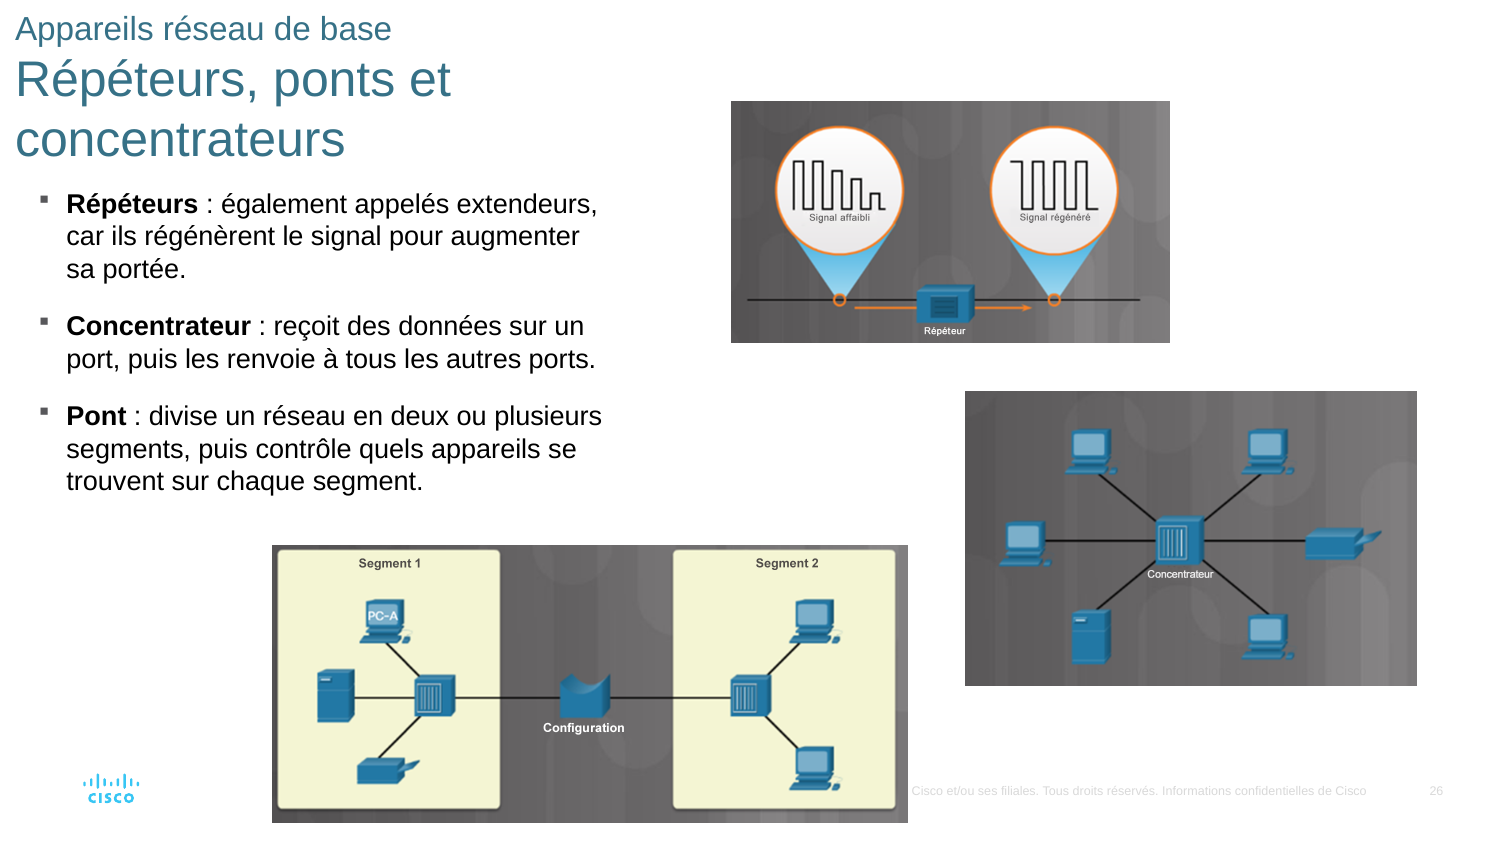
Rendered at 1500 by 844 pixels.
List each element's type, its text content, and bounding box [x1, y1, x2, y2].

picture [965, 391, 1417, 686]
picture [272, 545, 908, 823]
title Appareils réseau de base Répéteurs, ponts et concentrateurs [0, 24, 712, 149]
list Répéteurs : également appelés extendeurs, car ils régénèrent le signal pour augmenter sa portée. Concentrateur : reçoit des données sur un port, puis les renvoie à tous les autres ports. Pont : divise un réseau en deux ou plusieurs segments, puis contrôle quels appareils se trouvent sur chaque segment. [23, 178, 644, 588]
picture [731, 101, 1170, 343]
